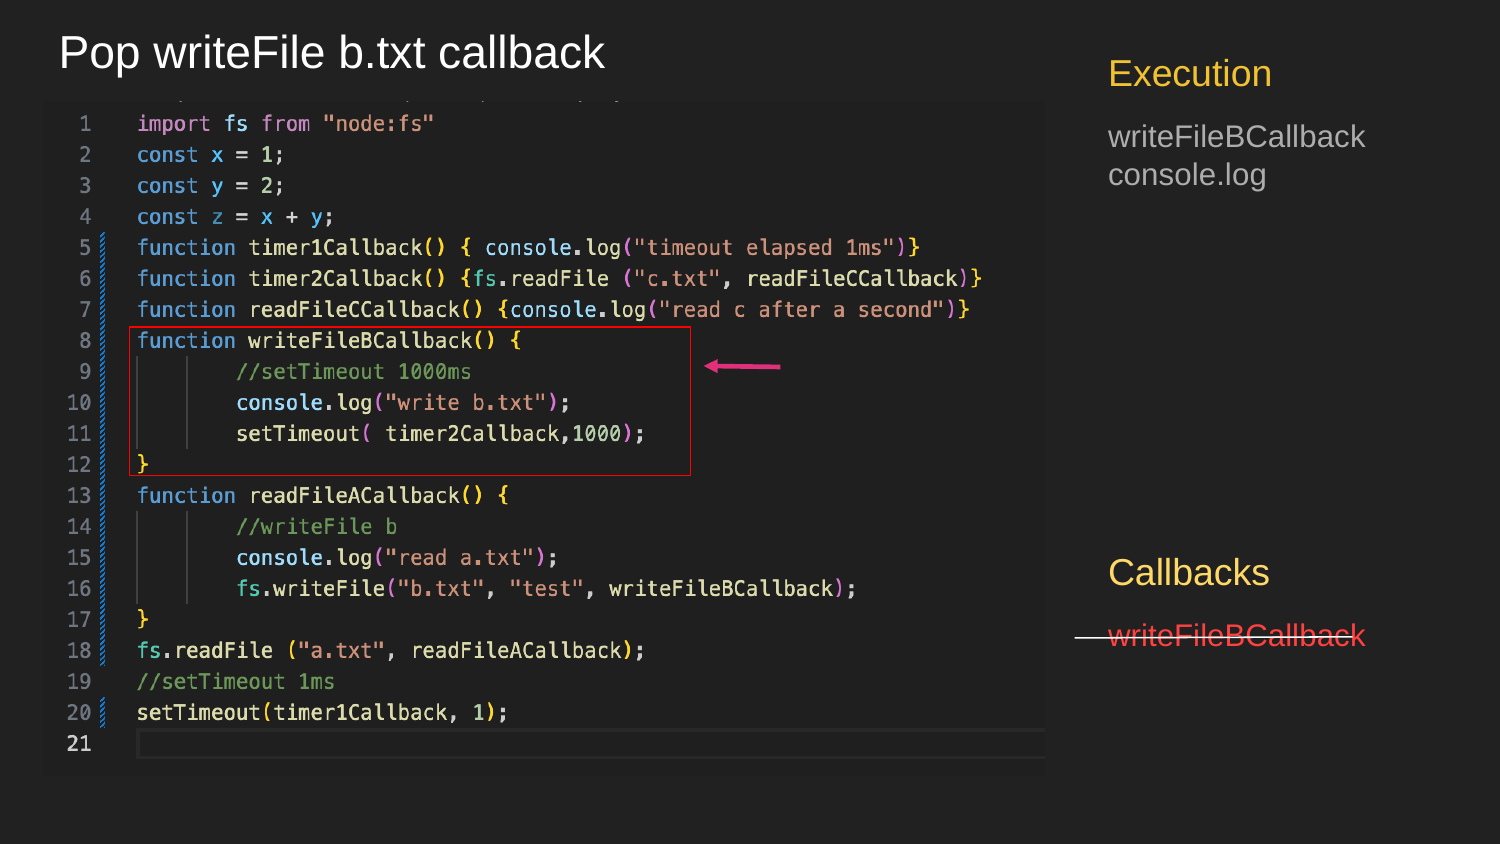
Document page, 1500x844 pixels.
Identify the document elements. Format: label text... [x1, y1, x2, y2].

title Pop writeFile b.txt callback [43, 7, 921, 102]
text_box writeFileBCallback [1093, 600, 1420, 807]
picture [43, 101, 1045, 776]
text_box writeFileBCallback console.log [1093, 101, 1420, 308]
text_box Execution [1093, 33, 1349, 102]
text_box Callbacks [1093, 532, 1349, 600]
